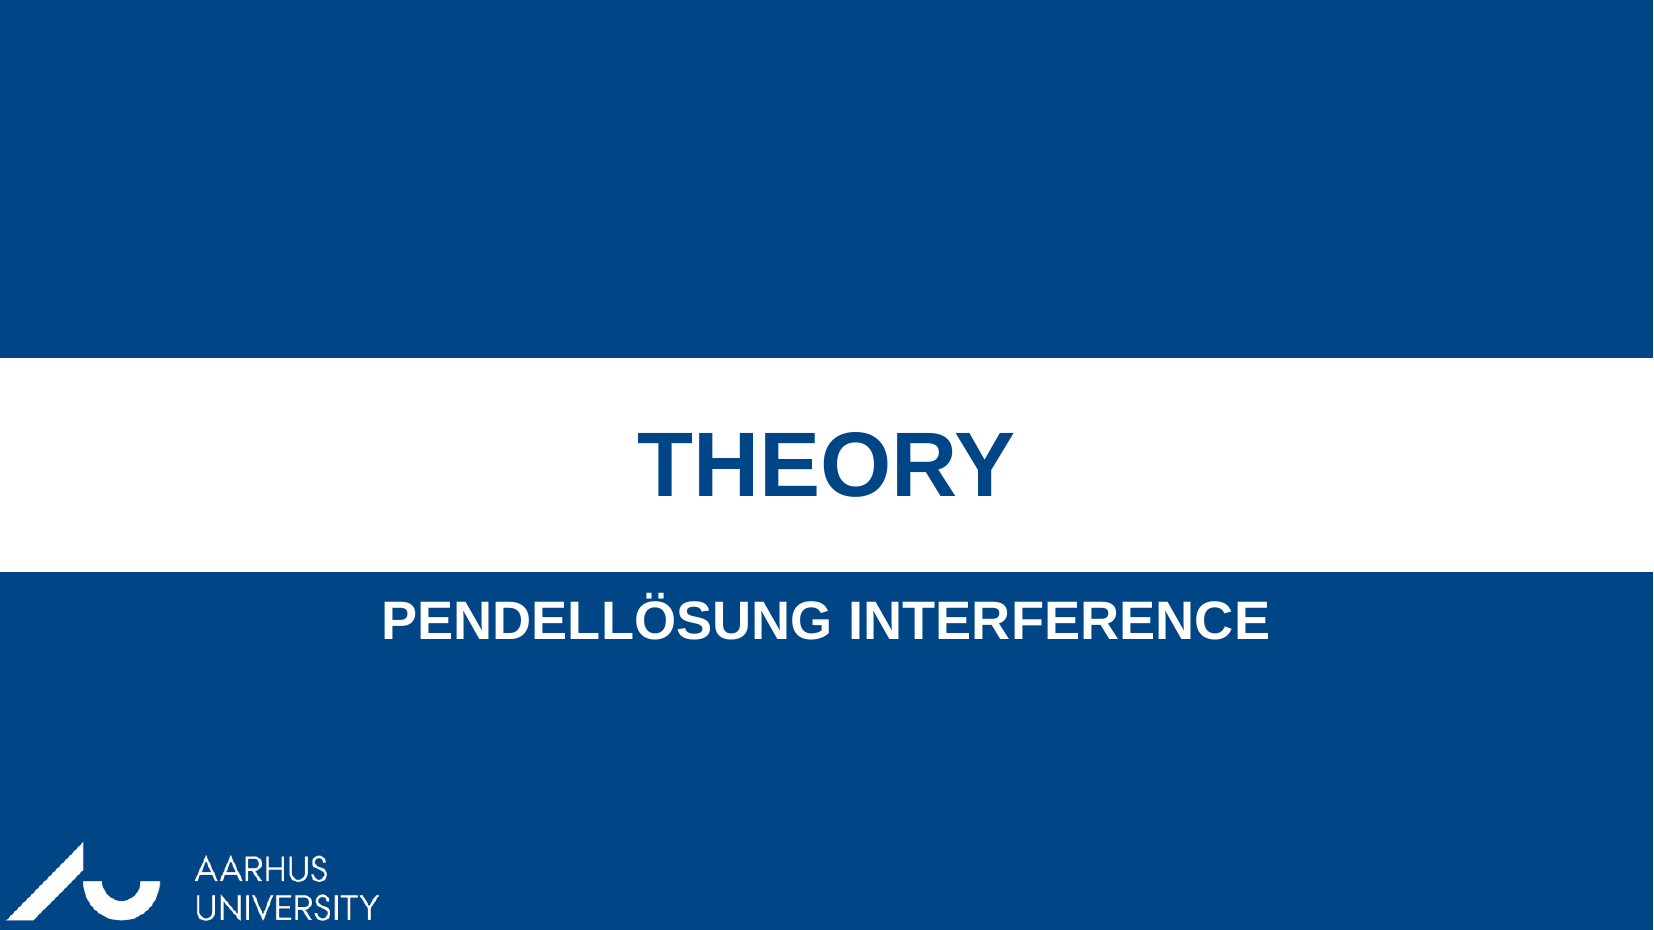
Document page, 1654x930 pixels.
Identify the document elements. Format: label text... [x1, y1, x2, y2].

picture [5, 841, 414, 928]
title THEORY [0, 358, 1653, 572]
text_box PENDELLÖSUNG INTERFERENCE [366, 583, 1287, 660]
